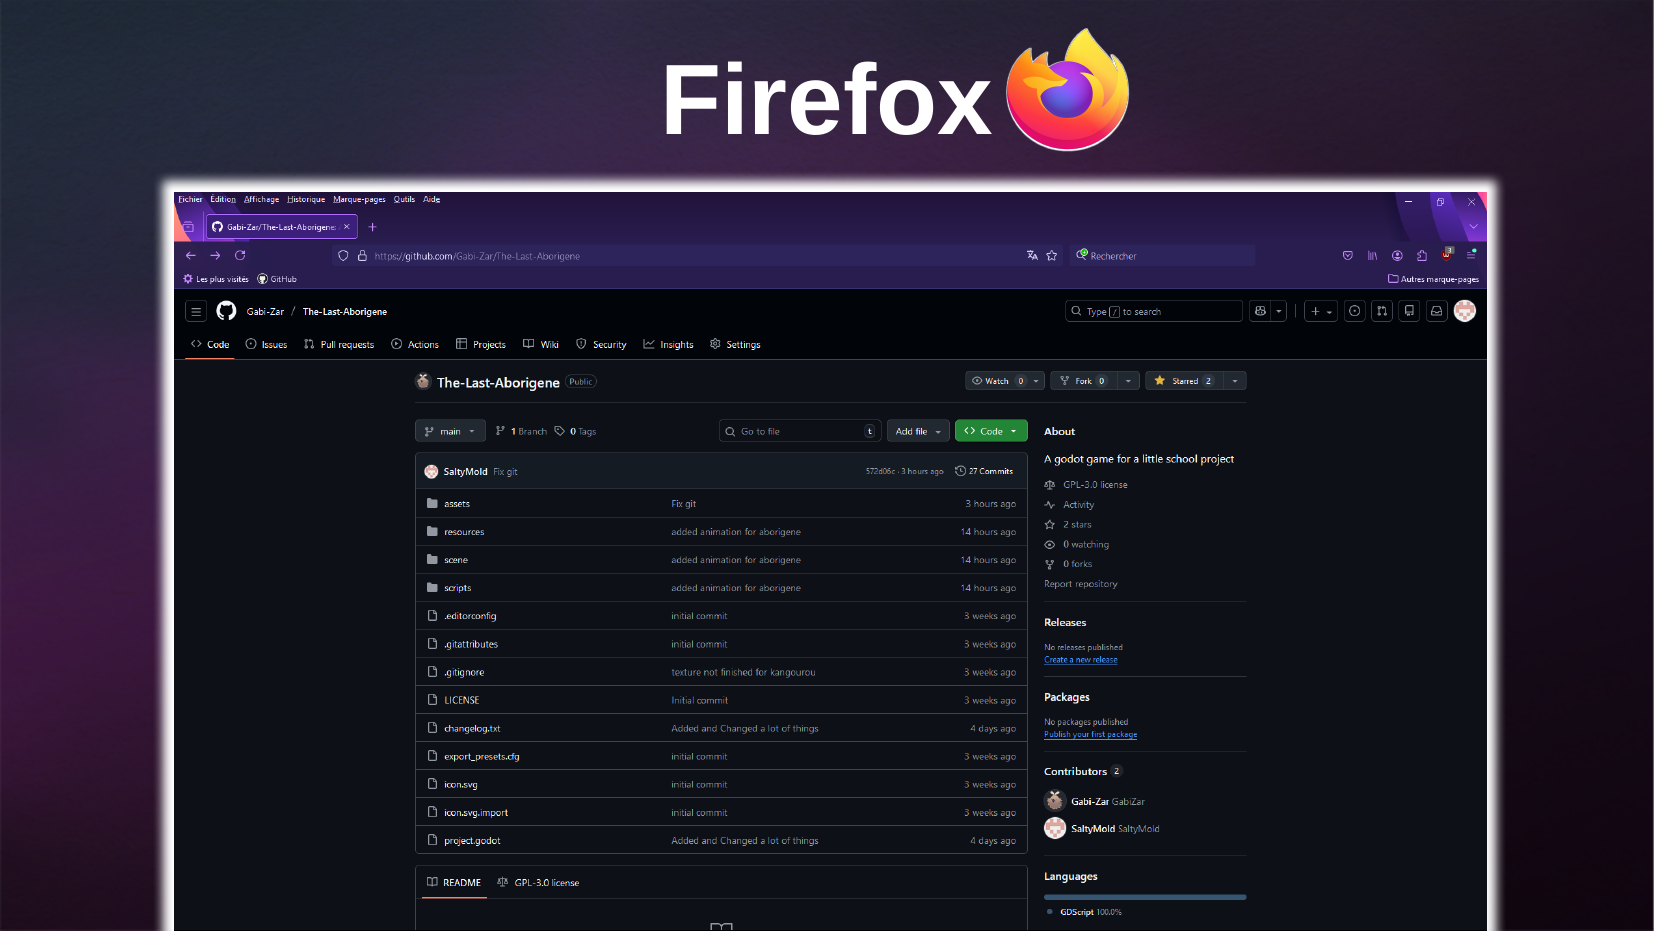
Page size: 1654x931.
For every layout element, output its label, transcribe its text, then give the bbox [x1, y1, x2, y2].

picture [1003, 29, 1132, 154]
picture [174, 192, 1487, 931]
picture [0, 0, 1654, 931]
title Firefox [82, 21, 1571, 178]
